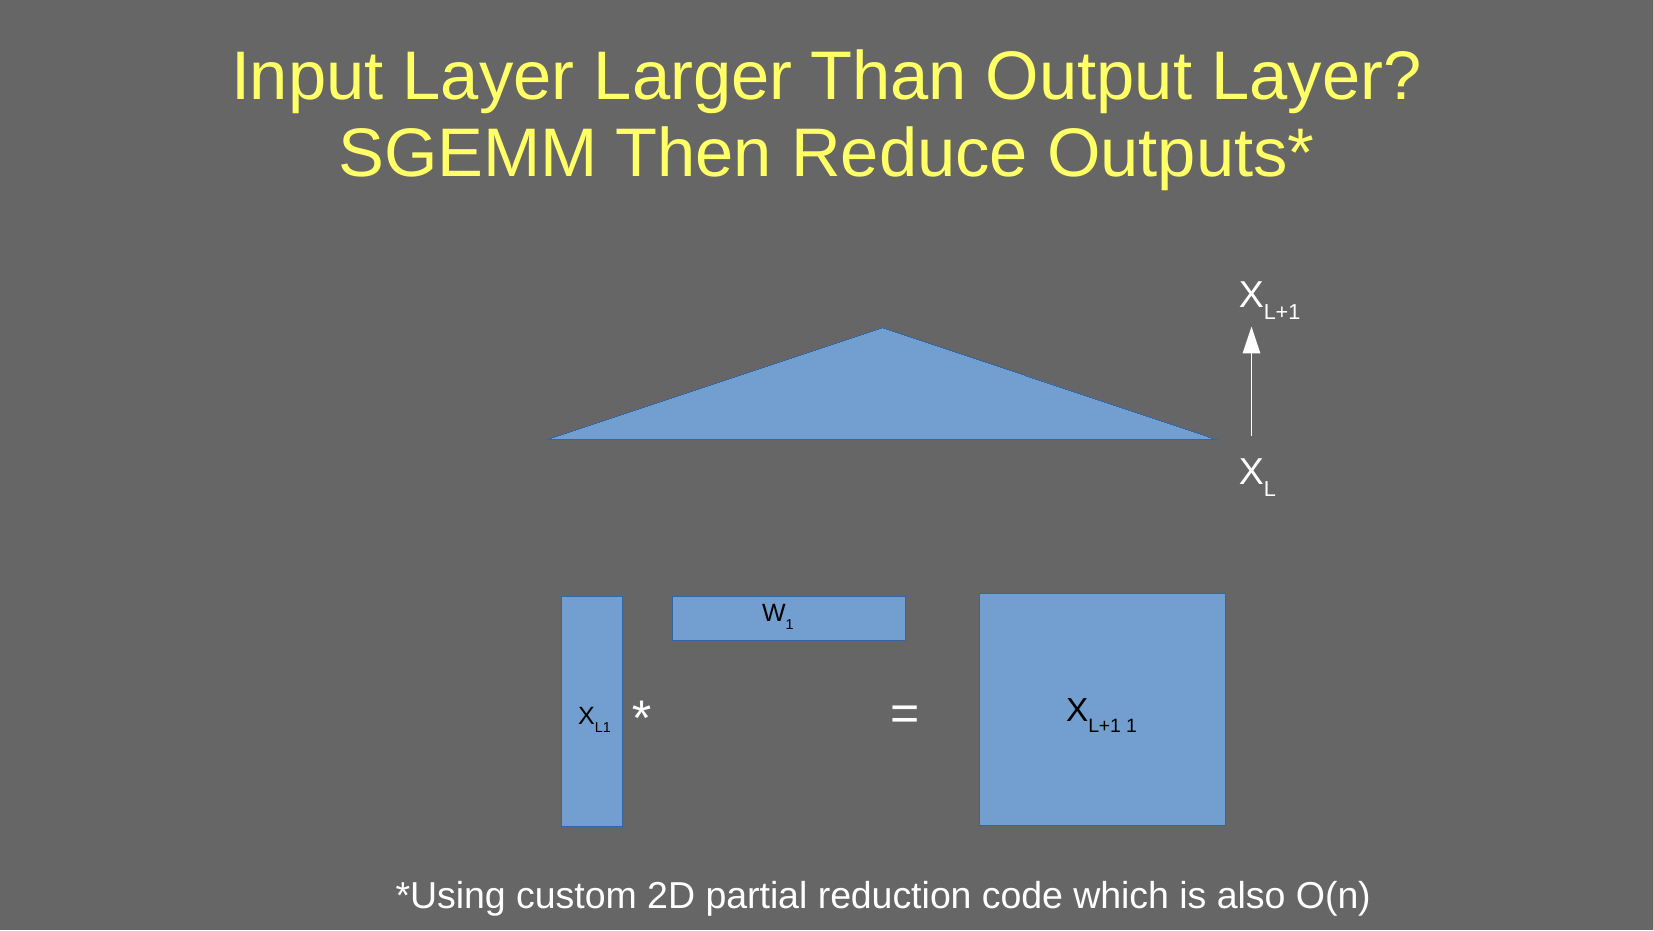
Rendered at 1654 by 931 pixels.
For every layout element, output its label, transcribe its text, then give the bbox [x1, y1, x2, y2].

text_box XL [1224, 442, 1291, 509]
text_box XL+1 [1224, 265, 1316, 332]
text_box [546, 327, 1218, 440]
text_box = [854, 685, 975, 757]
text_box [561, 596, 623, 827]
text_box * [568, 690, 689, 762]
text_box W1 [747, 591, 815, 649]
text_box XL+1 1 [1051, 683, 1153, 745]
text_box XL1 [563, 694, 568, 750]
text_box [815, 596, 906, 641]
text_box [672, 596, 747, 641]
title Input Layer Larger Than Output Layer? SGEMM Then Reduce Outputs* [82, 36, 1571, 193]
text_box [979, 593, 1226, 826]
text_box *Using custom 2D partial reduction code which is also O(n) [380, 867, 1386, 925]
